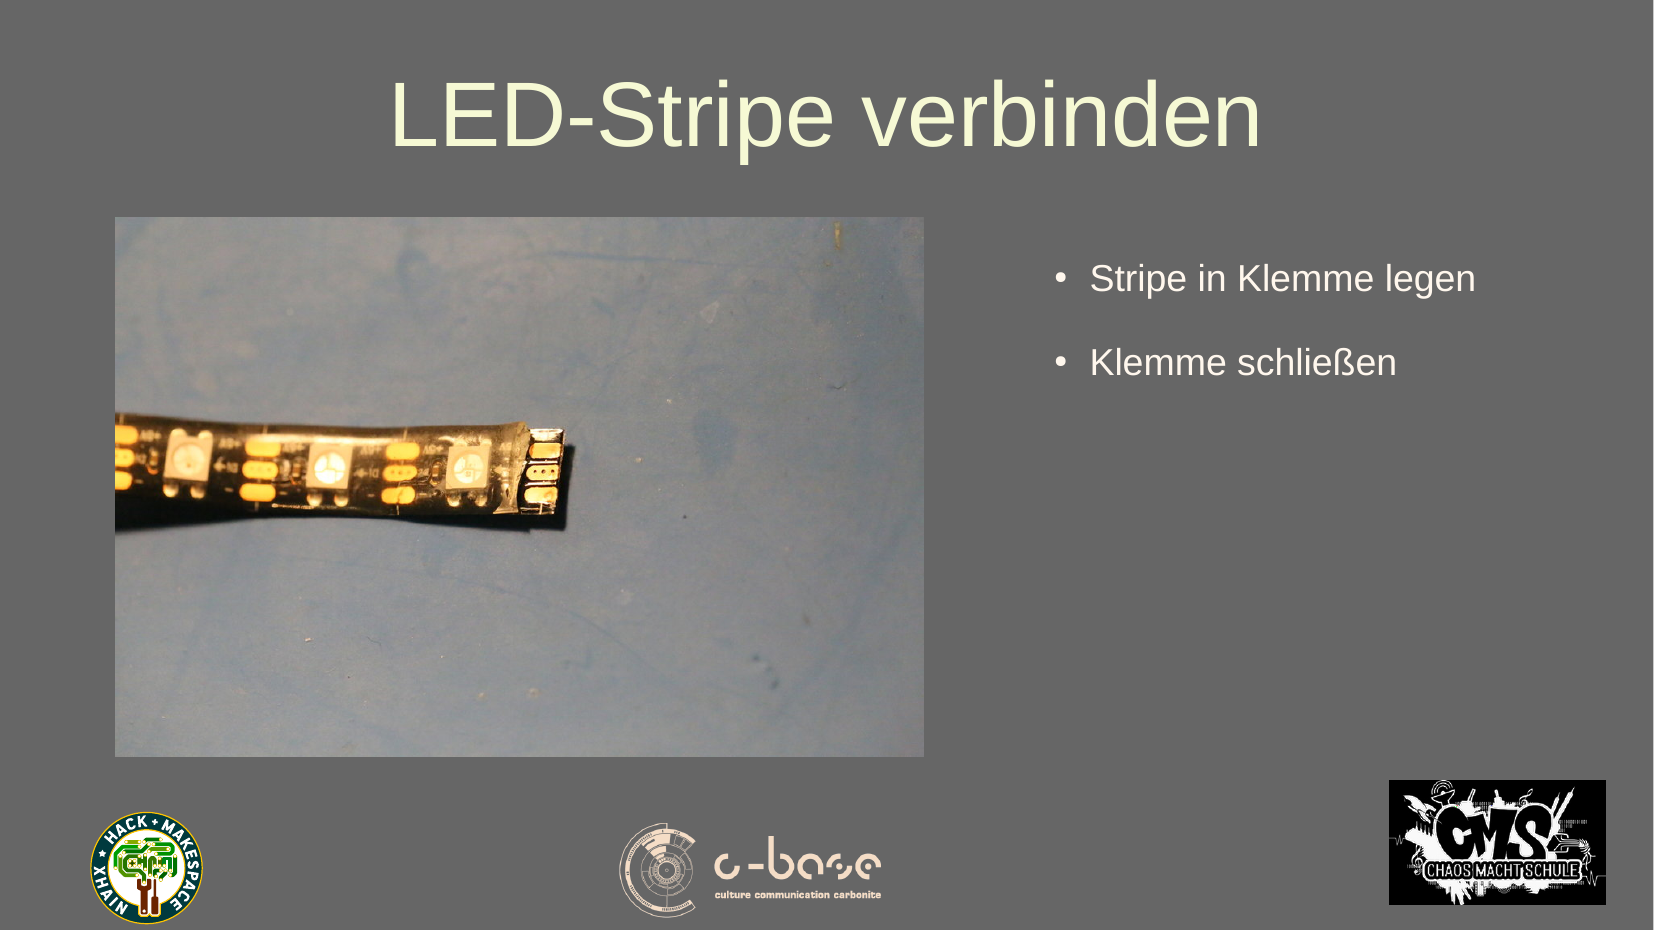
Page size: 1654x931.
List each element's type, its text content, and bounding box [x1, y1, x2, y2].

text_box Stripe in Klemme legen Klemme schließen [1039, 250, 1492, 392]
picture [1389, 780, 1606, 905]
picture [609, 809, 897, 931]
picture [115, 217, 924, 758]
title LED-Stripe verbinden [82, 37, 1571, 193]
